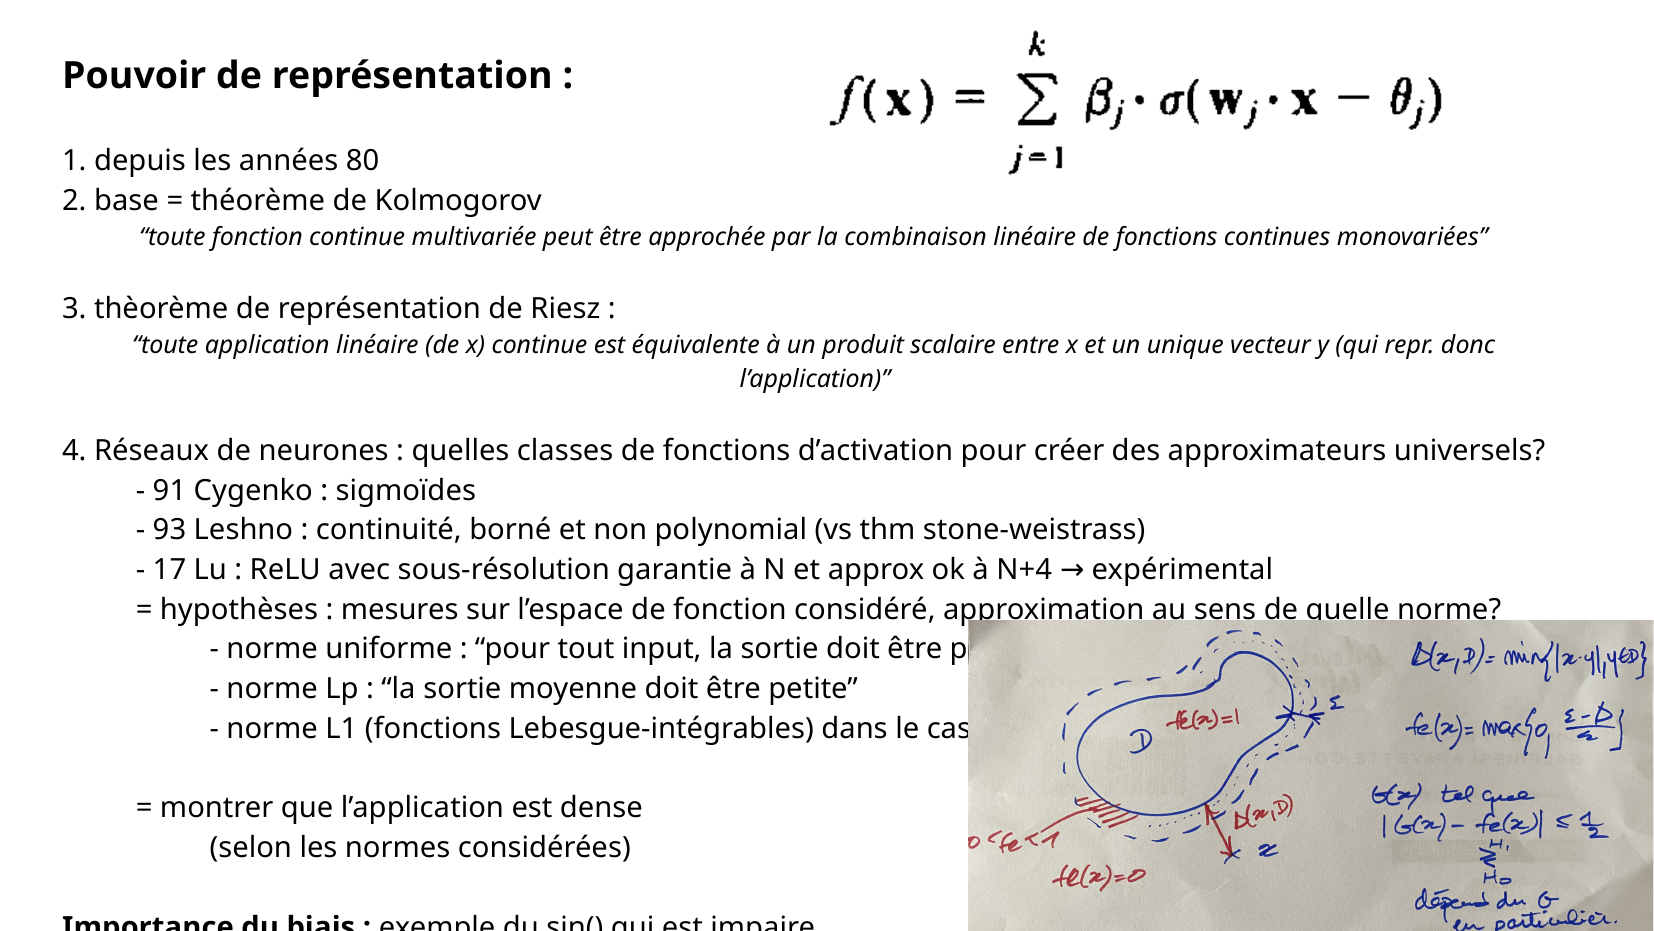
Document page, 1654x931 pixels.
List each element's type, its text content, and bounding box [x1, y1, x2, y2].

picture [820, 11, 1460, 41]
text_box Pouvoir de représentation : 1. depuis les années 80 2. base = théorème de Kolmogorov “toute fonction continue multivariée peut être approchée par la combinaison linéaire de fonctions continues monovariées” 3. thèorème de représentation de Riesz : “toute application linéaire (de x) continue est équivalente à un produit scalaire entre x et un unique vecteur y (qui repr. donc l’application)” 4. Réseaux de neurones : quelles classes de fonctions d’activation pour créer des approximateurs universels? - 91 Cygenko : sigmoïdes - 93 Leshno : continuité, borné et non polynomial (vs thm stone-weistrass) - 17 Lu : ReLU avec sous-résolution garantie à N et approx ok à N+4 → expérimental = hypothèses : mesures sur l’espace de fonction considéré, approximation au sens de quelle norme? - norme uniforme : “pour tout input, la sortie doit être petite” - norme Lp : “la sortie moyenne doit être petite” - norme L1 (fonctions Lebesgue-intégrables) dans le cas des ReLU() : cas particulier Lp = montrer que l’application est dense (selon les normes considérées) Importance du biais : exemple du sin() qui est impaire → pouvoir de représenter des fonctions paires? Biais = pi/2 Idée forte : réseaux N-layers, M-neurons per layer : - coût équivalences N1xM1 ↔ N2xM2 ? Prix exponentiel, polyn. != iso-complexité [47, 41, 1583, 931]
picture [968, 620, 1654, 931]
